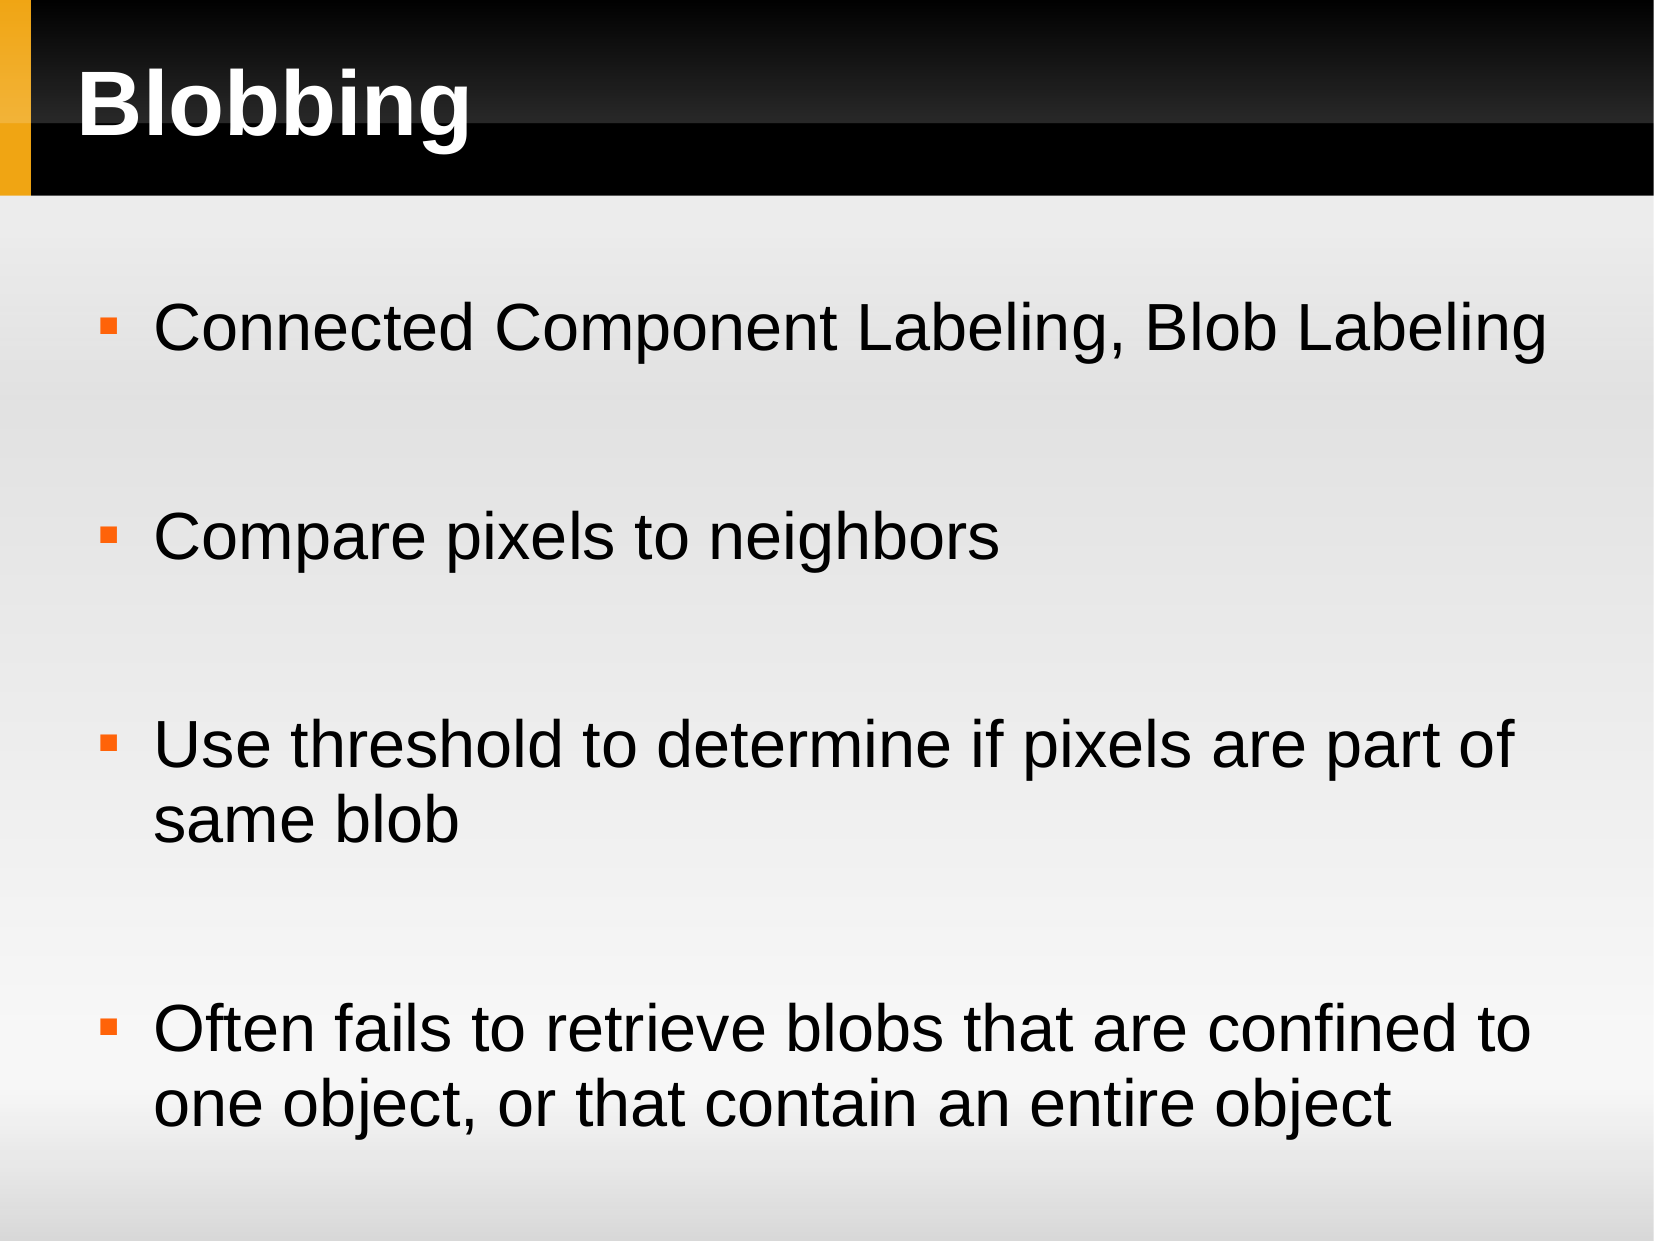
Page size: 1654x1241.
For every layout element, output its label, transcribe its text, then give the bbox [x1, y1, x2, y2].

picture [0, 0, 1654, 1241]
list Connected Component Labeling, Blob Labeling Compare pixels to neighbors Use threshold to determine if pixels are part of same blob Often fails to retrieve blobs that are confined to one object, or that contain an entire object [82, 290, 1571, 1141]
title Blobbing [76, 0, 1565, 208]
